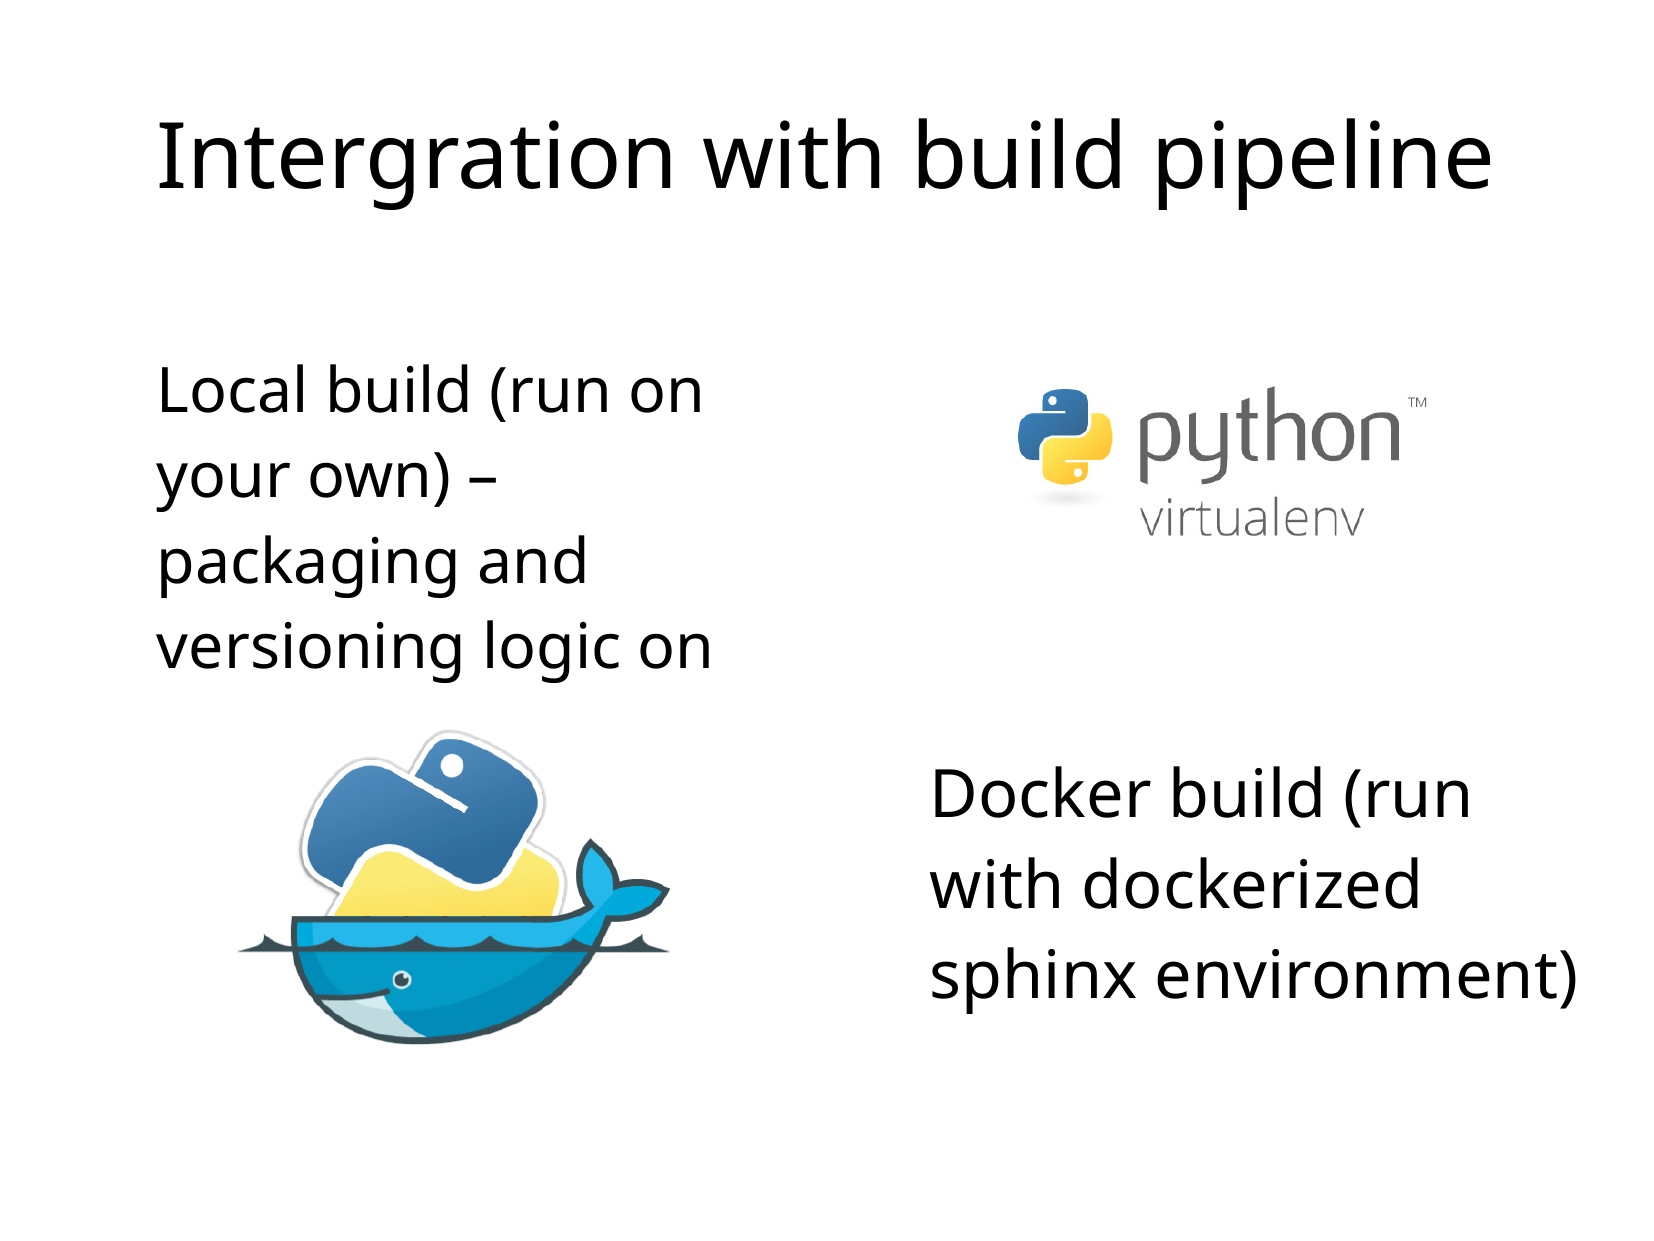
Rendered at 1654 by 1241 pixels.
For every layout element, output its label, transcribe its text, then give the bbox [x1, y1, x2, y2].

picture [224, 720, 682, 1064]
list Docker build (run with dockerized sphinx environment) [858, 746, 1586, 1090]
picture [886, 290, 1530, 634]
title Intergration with build pipeline [82, 49, 1571, 257]
list Local build (run on your own) – packaging and versioning logic on [90, 345, 817, 689]
